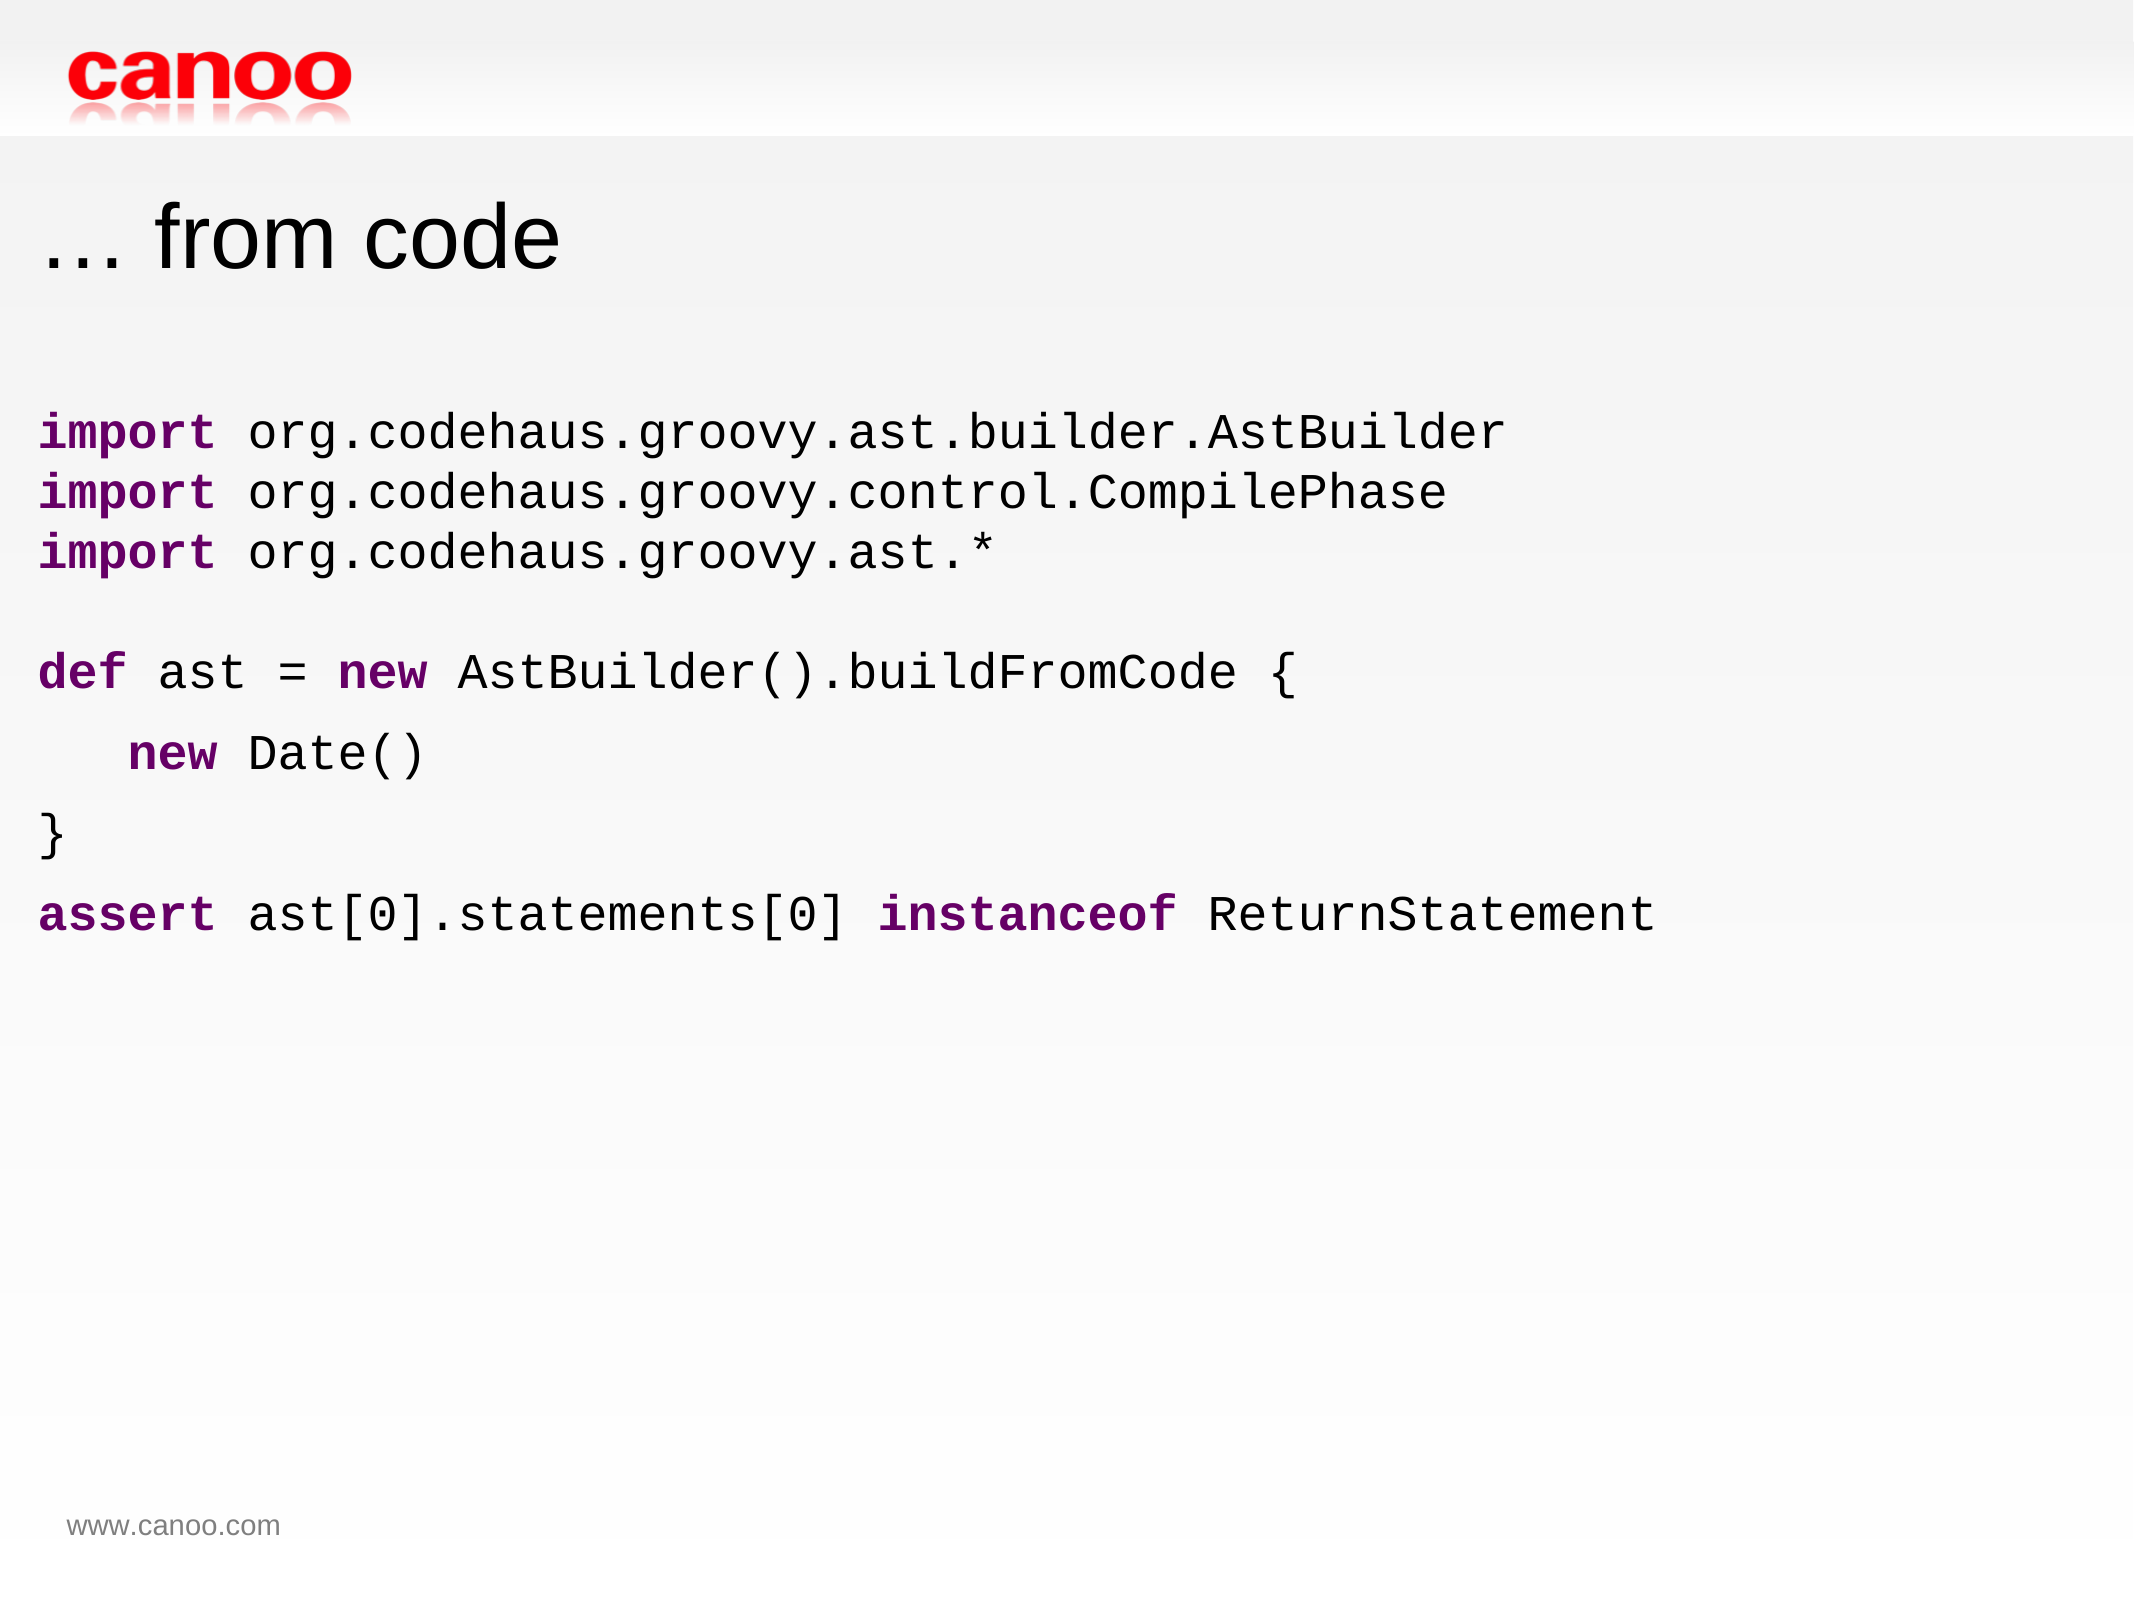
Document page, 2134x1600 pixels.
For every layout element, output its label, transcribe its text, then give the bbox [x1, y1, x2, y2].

text_box … from code import org.codehaus.groovy.ast.builder.AstBuilder import org.codehaus.groovy.control.CompilePhase import org.codehaus.groovy.ast.* def ast = new AstBuilder().buildFromCode { new Date() } assert ast[0].statements[0] instanceof ReturnStatement [37, 176, 2134, 1199]
picture [65, 48, 353, 154]
